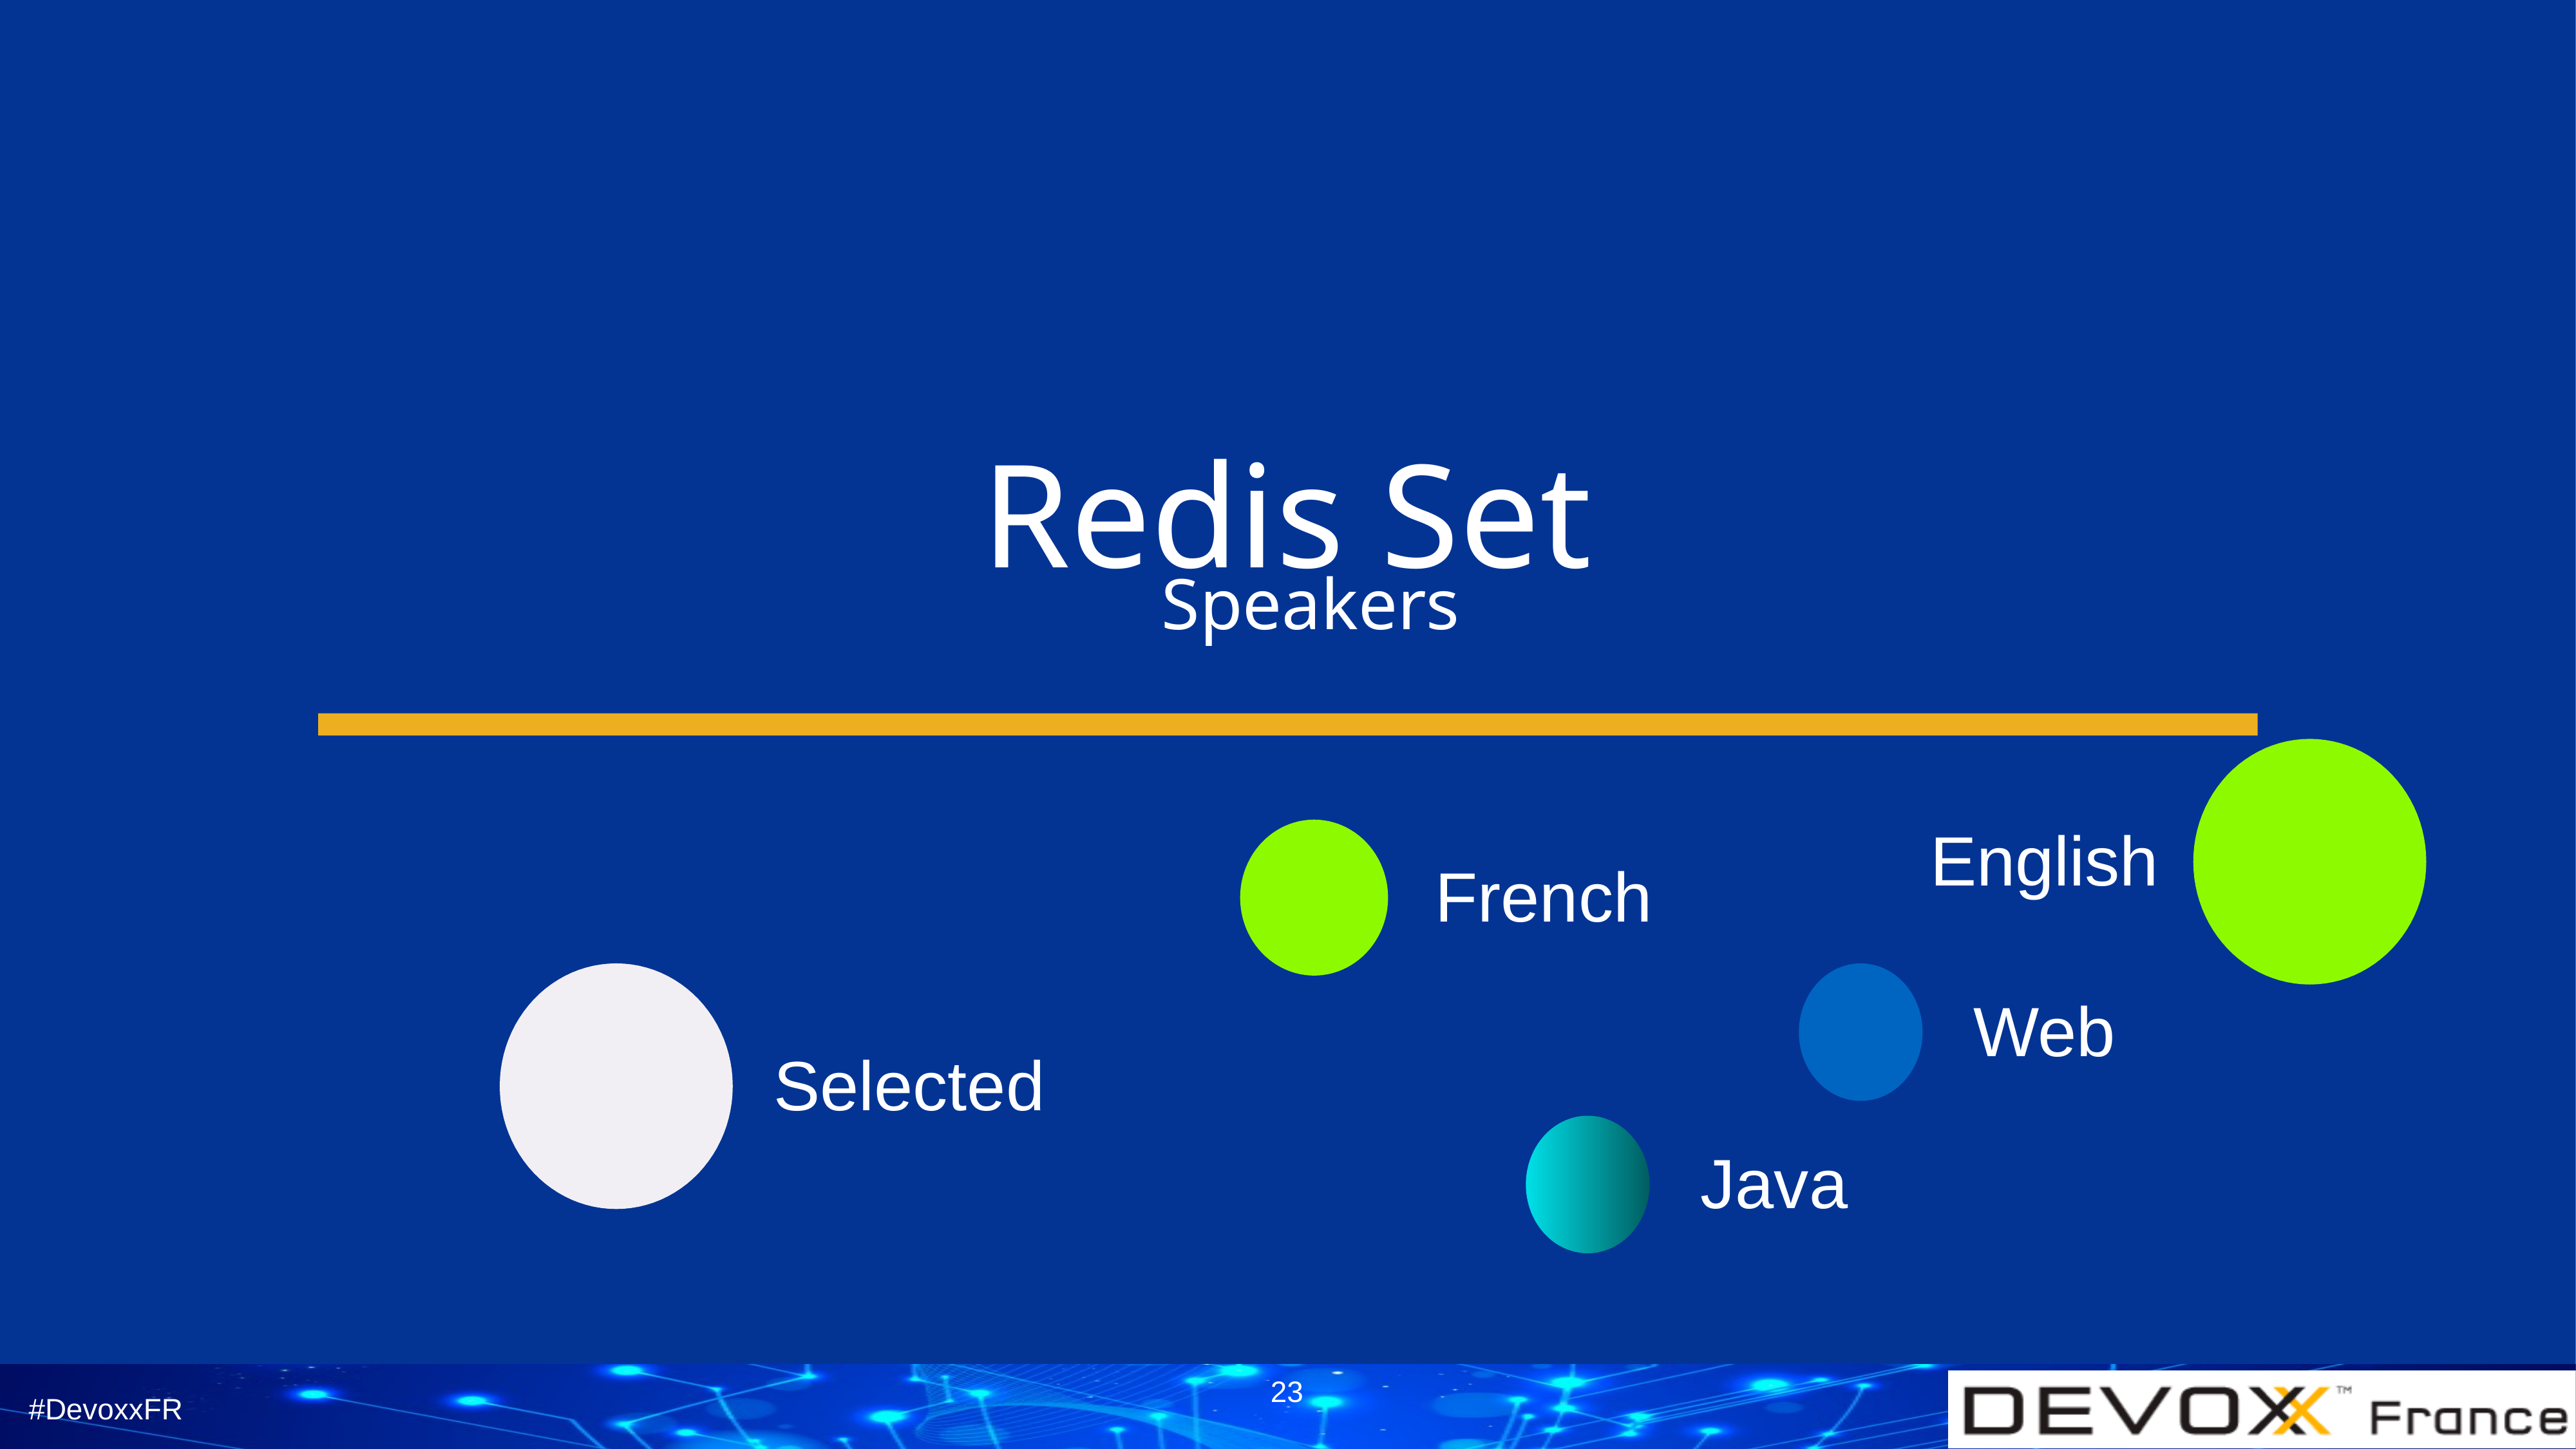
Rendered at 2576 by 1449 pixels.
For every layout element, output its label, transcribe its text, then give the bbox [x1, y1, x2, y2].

picture [1188, 1378, 1206, 1384]
title Redis Set [323, 417, 2251, 607]
text_box [2193, 739, 2427, 985]
slide_number 23 [1264, 1375, 1311, 1427]
picture [1316, 1445, 1324, 1448]
text_box English [1922, 812, 2168, 911]
picture [1916, 1364, 1929, 1367]
text_box [1799, 963, 1923, 1101]
picture [1220, 1364, 1256, 1376]
text_box Java [1692, 1135, 1857, 1234]
text_box Speakers [1154, 553, 1466, 652]
picture [748, 1440, 758, 1443]
text_box [499, 963, 733, 1209]
picture [0, 1364, 2576, 1449]
text_box [1526, 1115, 1650, 1254]
picture [755, 1445, 766, 1449]
text_box Selected [766, 1037, 1058, 1135]
text_box [1240, 819, 1388, 976]
text_box Web [1965, 983, 2125, 1081]
text_box French [1427, 848, 1660, 947]
